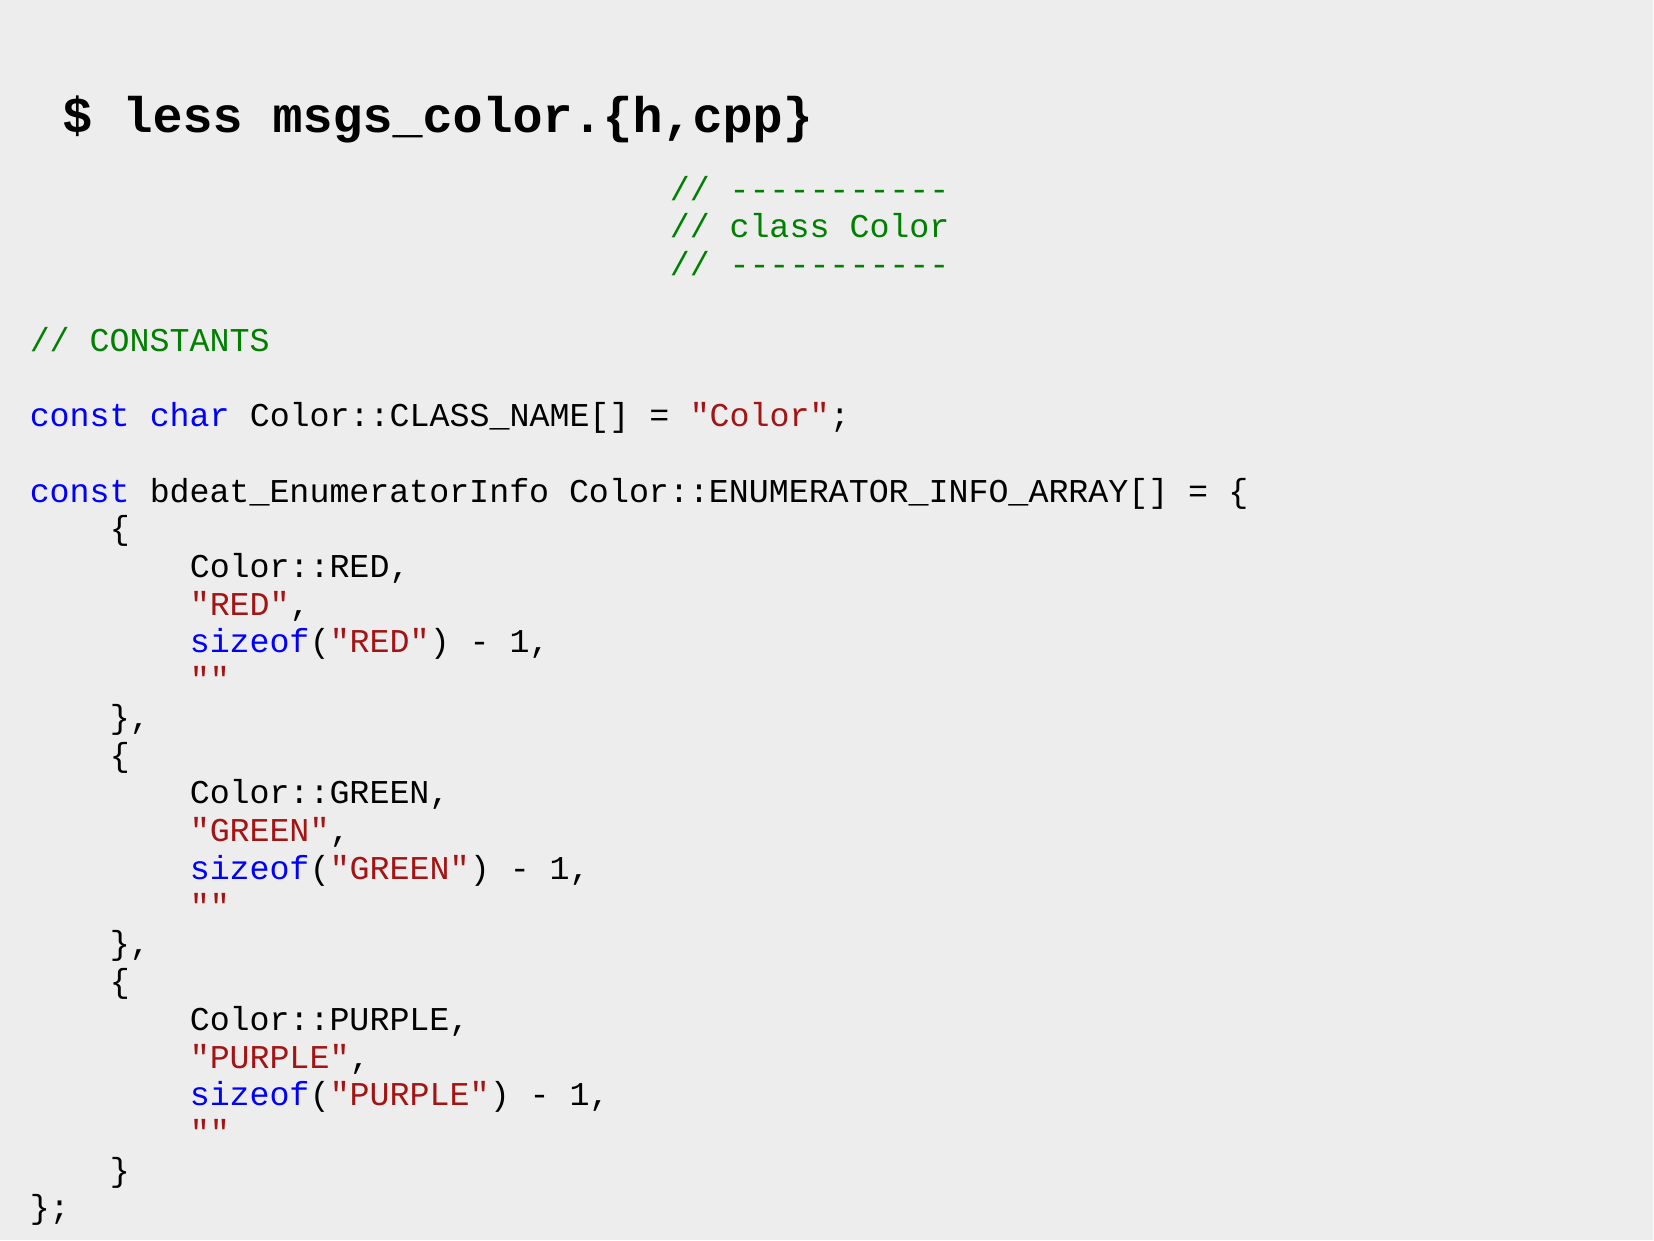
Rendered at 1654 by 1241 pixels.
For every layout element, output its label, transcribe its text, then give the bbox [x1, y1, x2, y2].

text_box // ----------- // class Color // ----------- // CONSTANTS const char Color::CLASS_NAME[] = "Color"; const bdeat_EnumeratorInfo Color::ENUMERATOR_INFO_ARRAY[] = { { Color::RED, "RED", sizeof("RED") - 1, "" }, { Color::GREEN, "GREEN", sizeof("GREEN") - 1, "" }, { Color::PURPLE, "PURPLE", sizeof("PURPLE") - 1, "" } }; [15, 165, 1654, 1237]
text_box $ less msgs_color.{h,cpp} [47, 83, 1653, 165]
